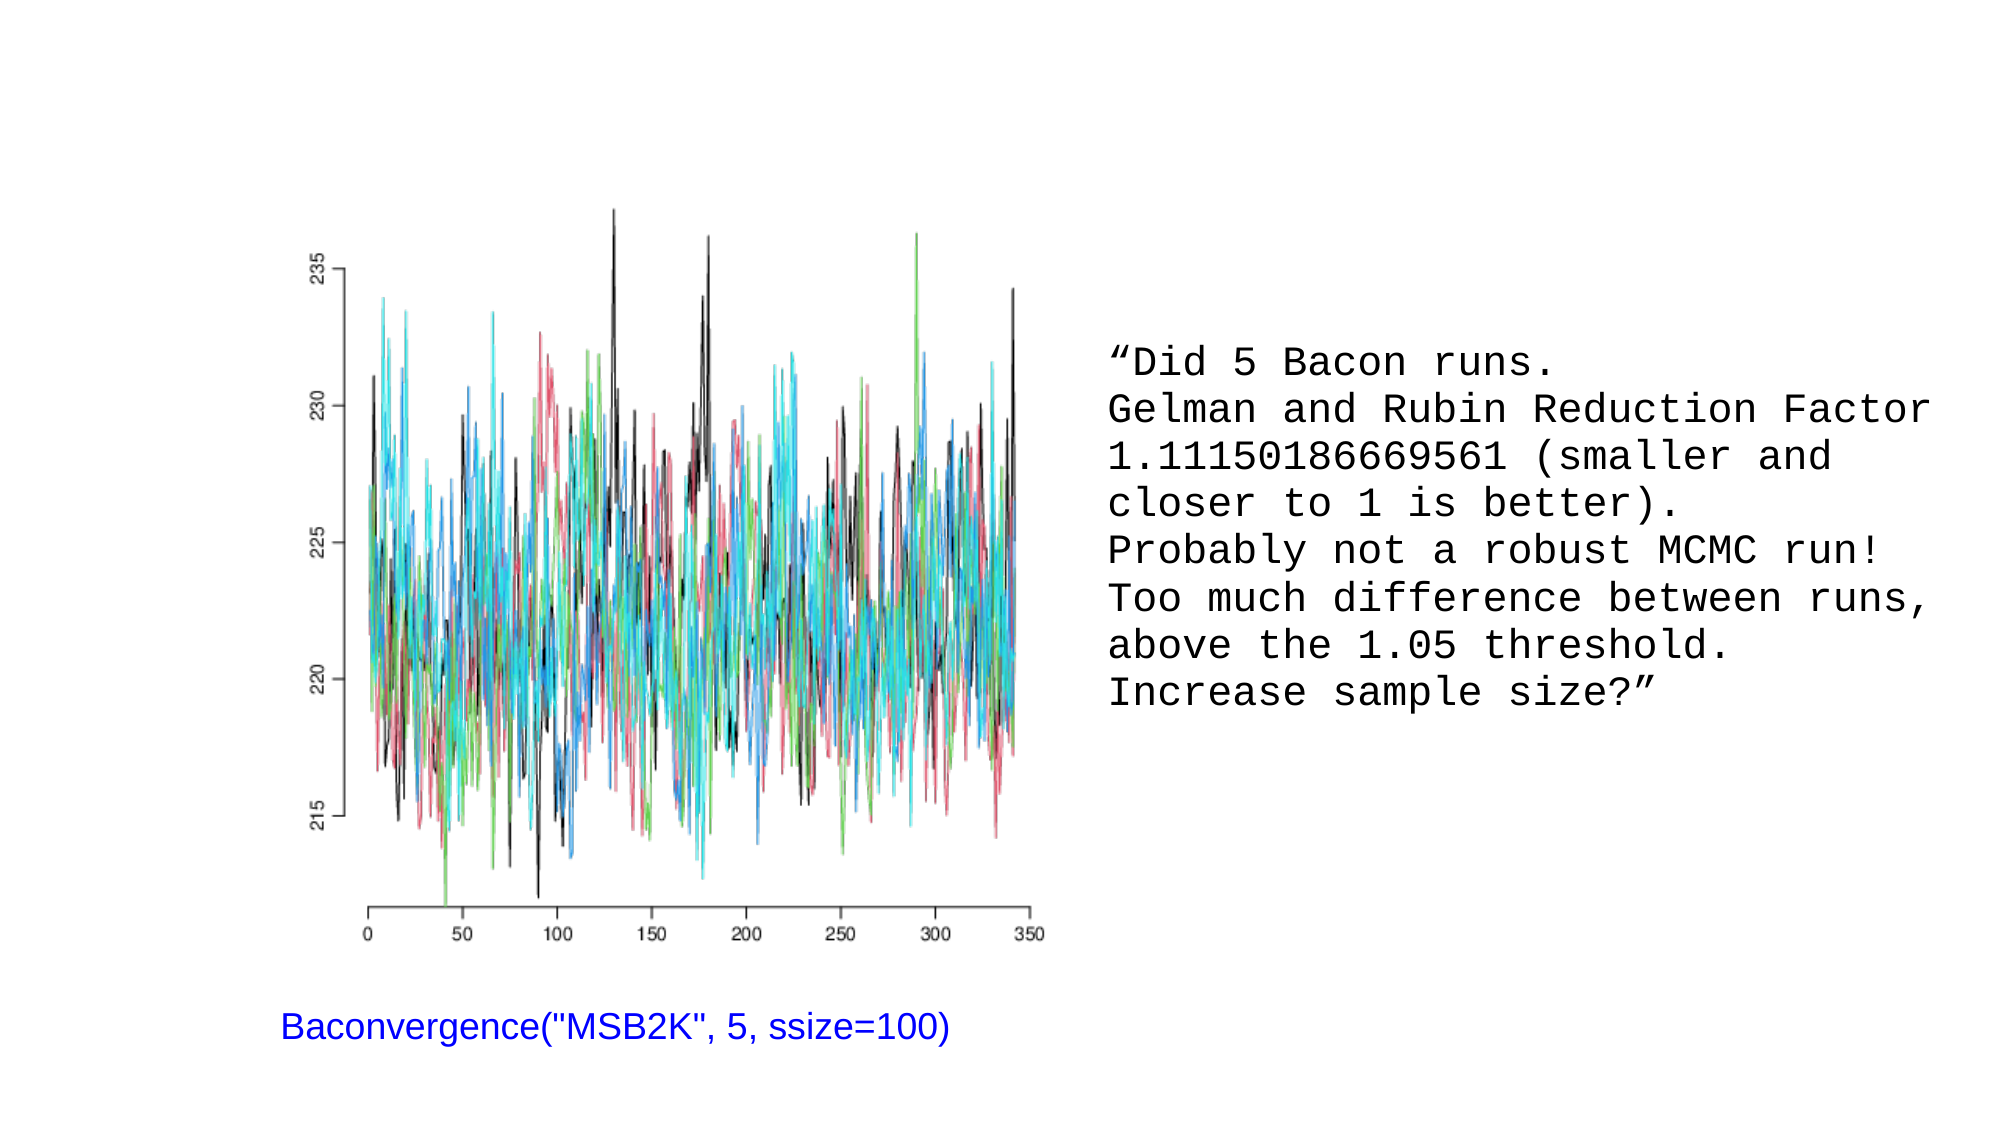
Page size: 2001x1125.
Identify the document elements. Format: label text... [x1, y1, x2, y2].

picture [277, 188, 1063, 975]
text_box Baconvergence("MSB2K", 5, ssize=100) [265, 998, 966, 1055]
text_box “Did 5 Bacon runs. Gelman and Rubin Reduction Factor 1.11150186669561 (smaller and closer to 1 is better). Probably not a robust MCMC run! Too much difference between runs, above the 1.05 threshold. Increase sample size?” [1092, 332, 1949, 962]
